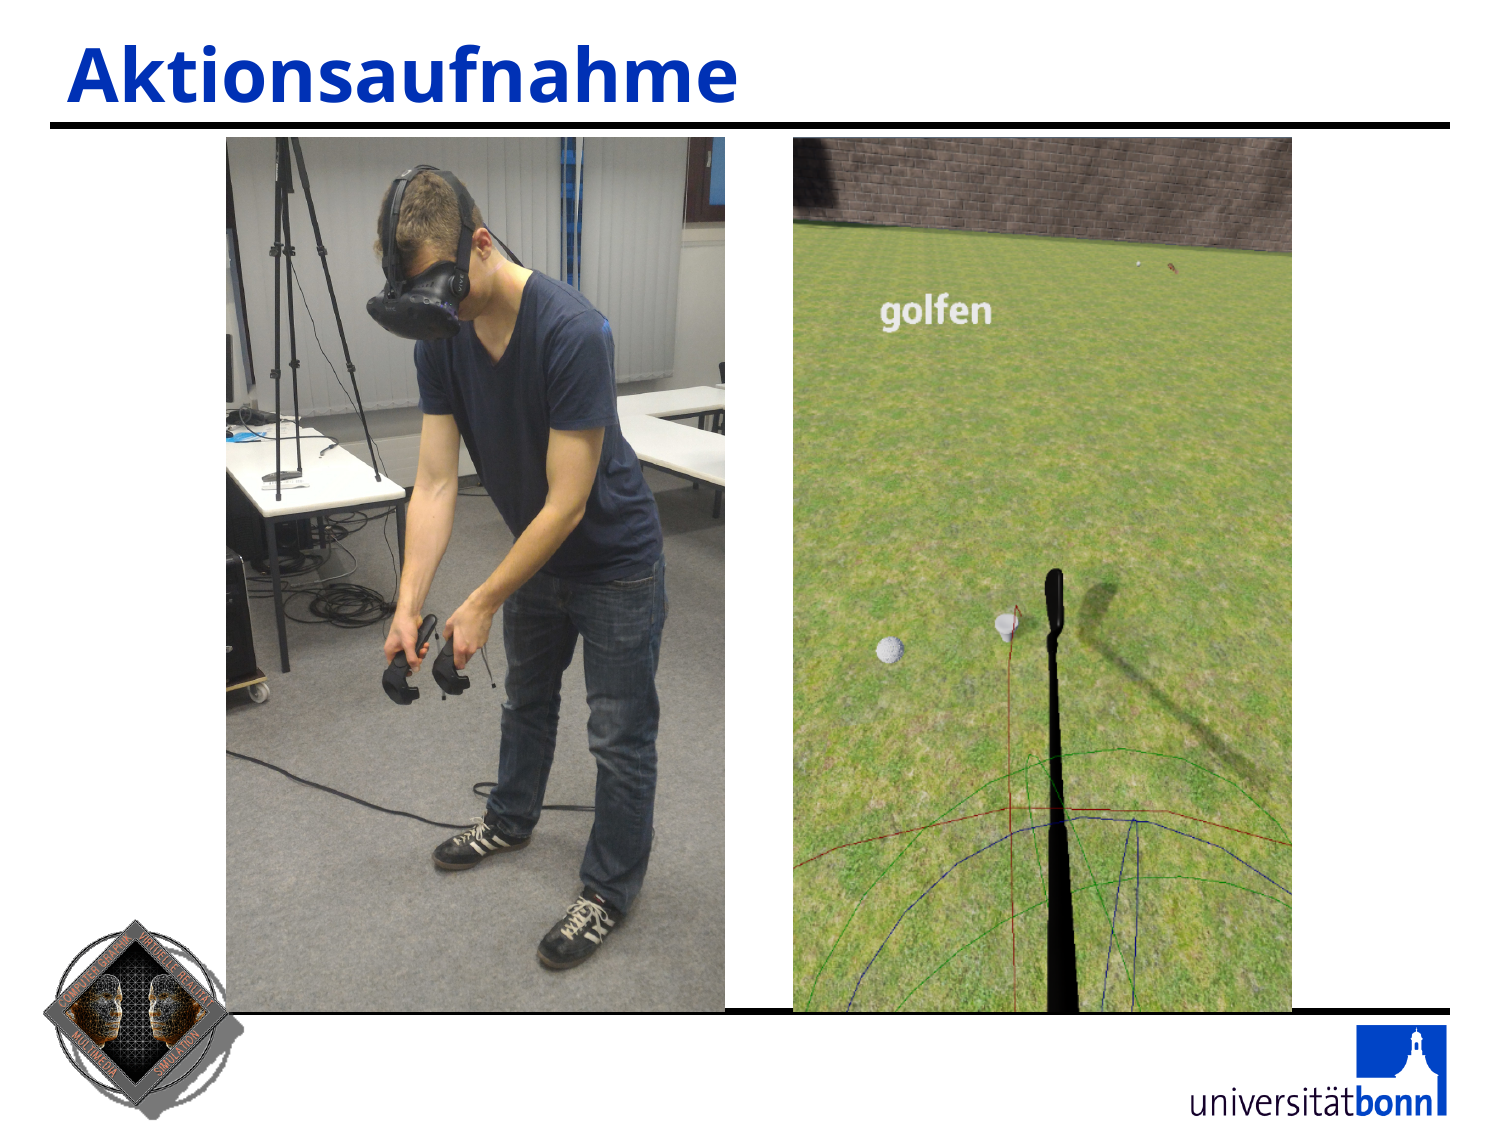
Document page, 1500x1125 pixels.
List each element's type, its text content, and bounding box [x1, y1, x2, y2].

picture [1189, 1023, 1448, 1117]
picture [41, 137, 725, 1106]
title Aktionsaufnahme [53, 18, 1447, 126]
picture [793, 137, 1292, 1012]
